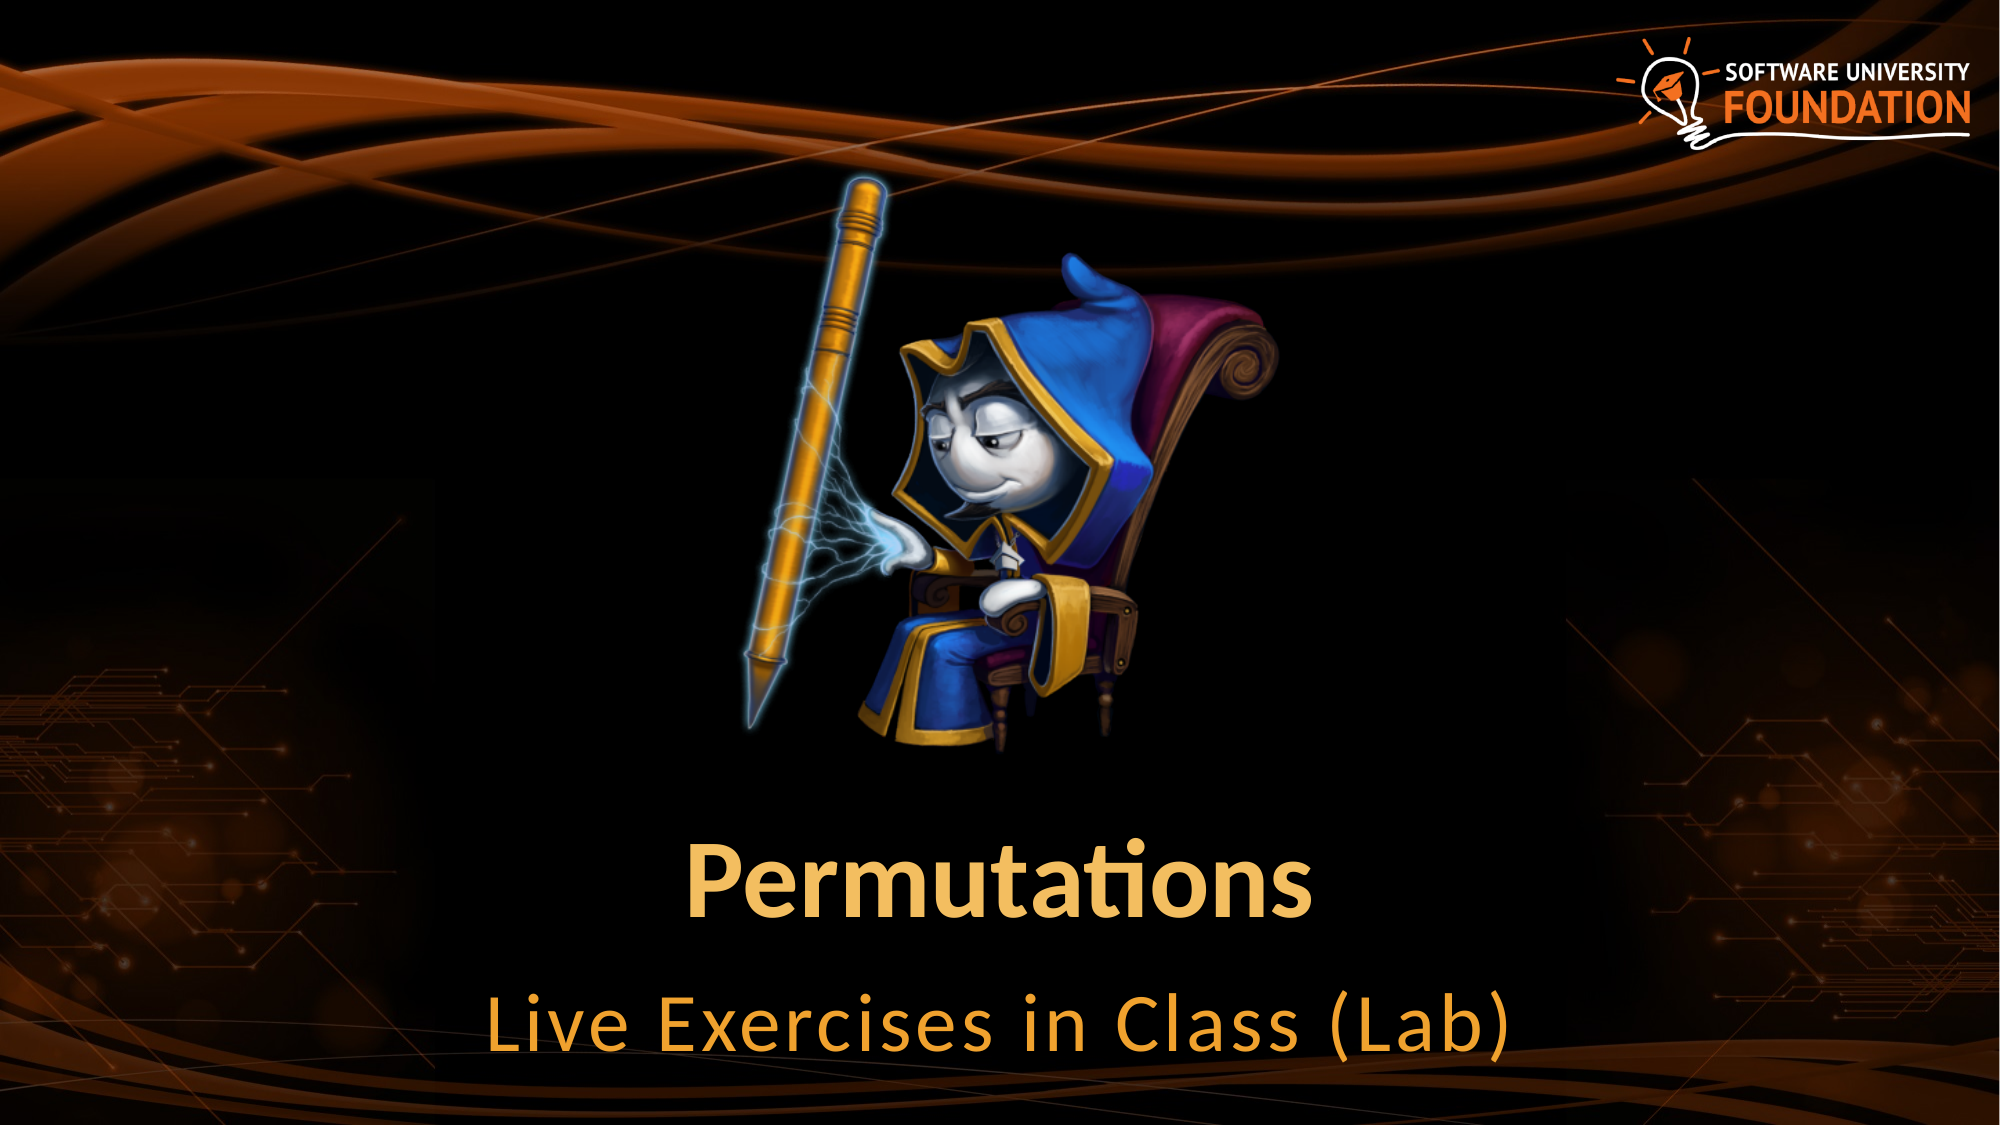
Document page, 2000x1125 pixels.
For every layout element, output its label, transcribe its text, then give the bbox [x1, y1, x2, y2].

title Permutations [149, 812, 1850, 948]
list Live Exercises in Class (Lab) [149, 957, 1850, 1075]
picture [0, 0, 2000, 1125]
